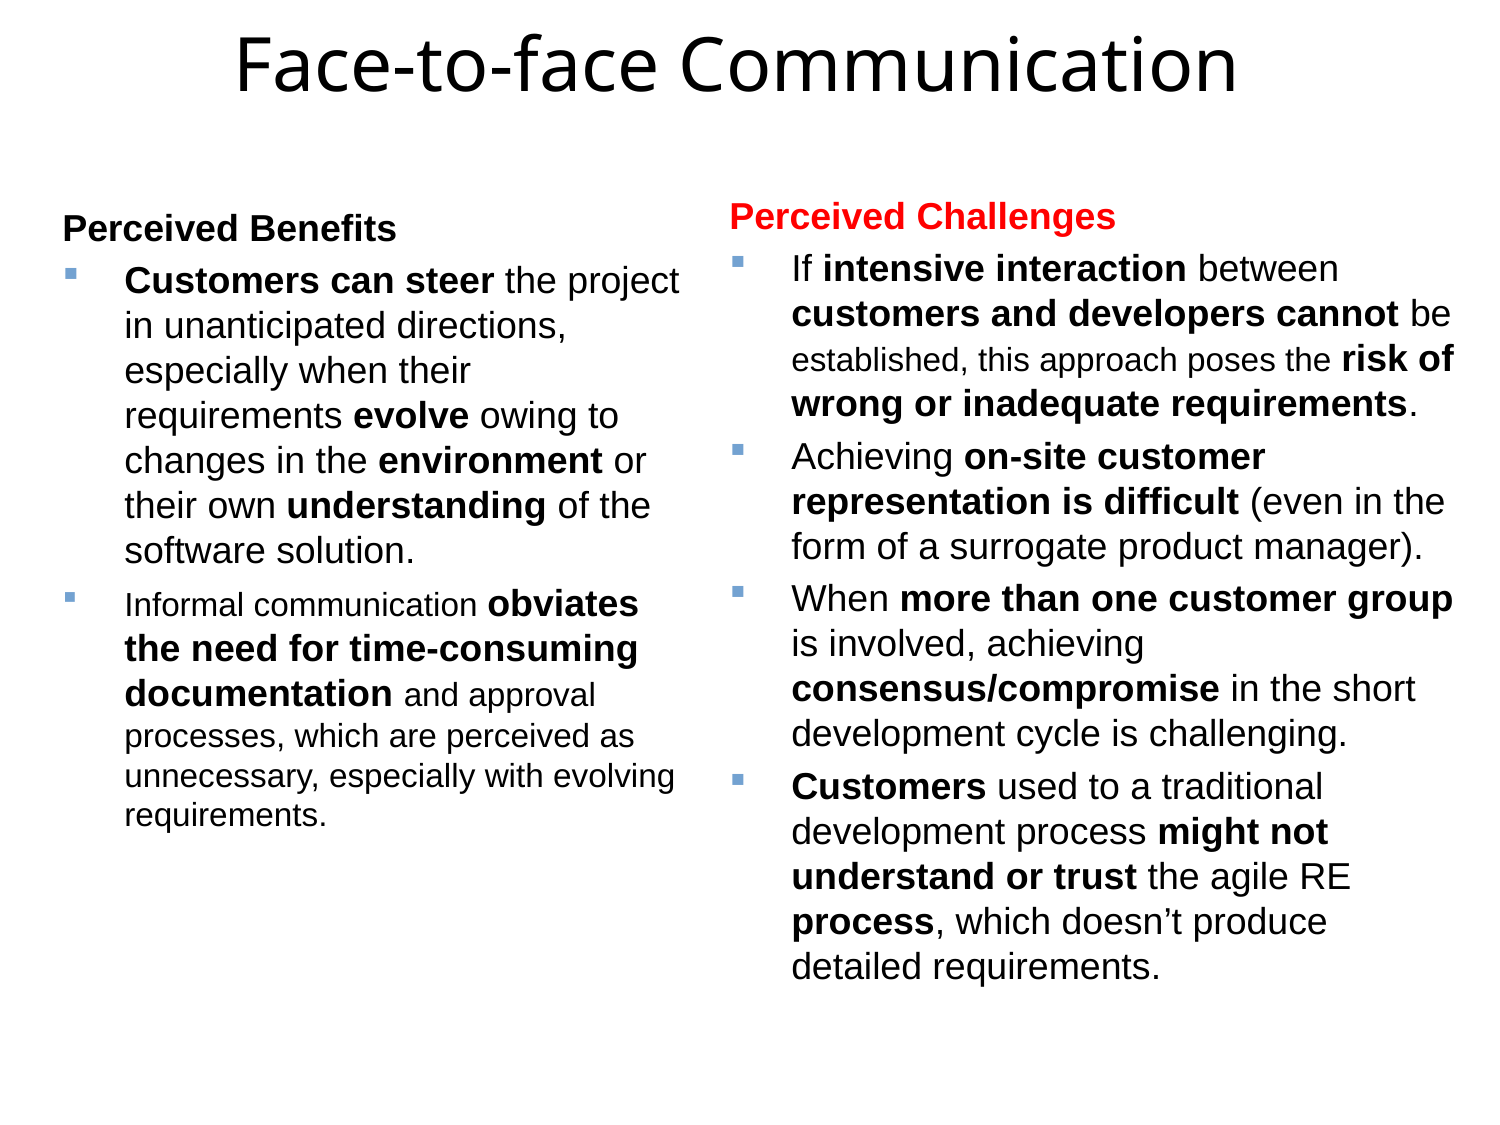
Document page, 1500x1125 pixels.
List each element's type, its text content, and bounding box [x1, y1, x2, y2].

list Perceived Benefits Customers can steer the project in unanticipated directions, especially when their requirements evolve owing to changes in the environment or their own understanding of the software solution. Informal communication obviates the need for time-consuming documentation and approval processes, which are perceived as unnecessary, especially with evolving requirements. [47, 196, 715, 1024]
text_box Perceived Challenges If intensive interaction between customers and developers cannot be established, this approach poses the risk of wrong or inadequate requirements. Achieving on-site customer representation is difficult (even in the form of a surrogate product manager). When more than one customer group is involved, achieving consensus/compromise in the short development cycle is challenging. Customers used to a traditional development process might not understand or trust the agile RE process, which doesn’t produce detailed requirements. [714, 184, 1483, 1000]
title Face-to-face Communication [218, 37, 1438, 114]
